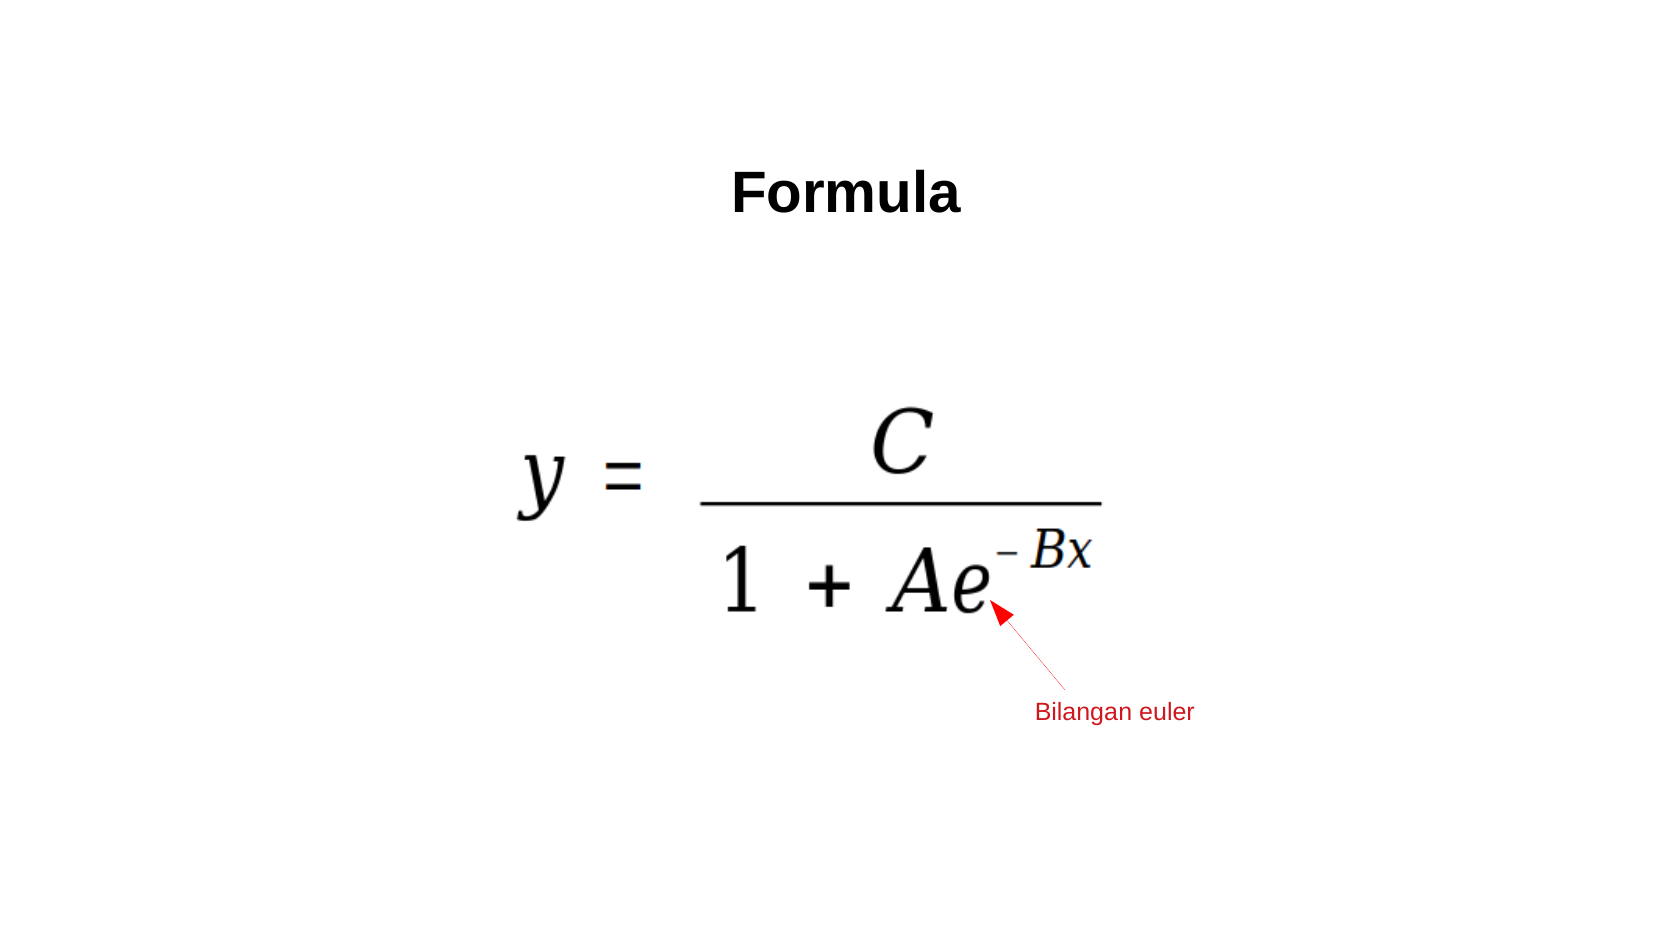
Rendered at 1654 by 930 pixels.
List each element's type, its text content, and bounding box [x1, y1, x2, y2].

title Formula [102, 114, 1591, 270]
text_box Bilangan euler [1020, 690, 1211, 733]
picture [450, 324, 1175, 691]
